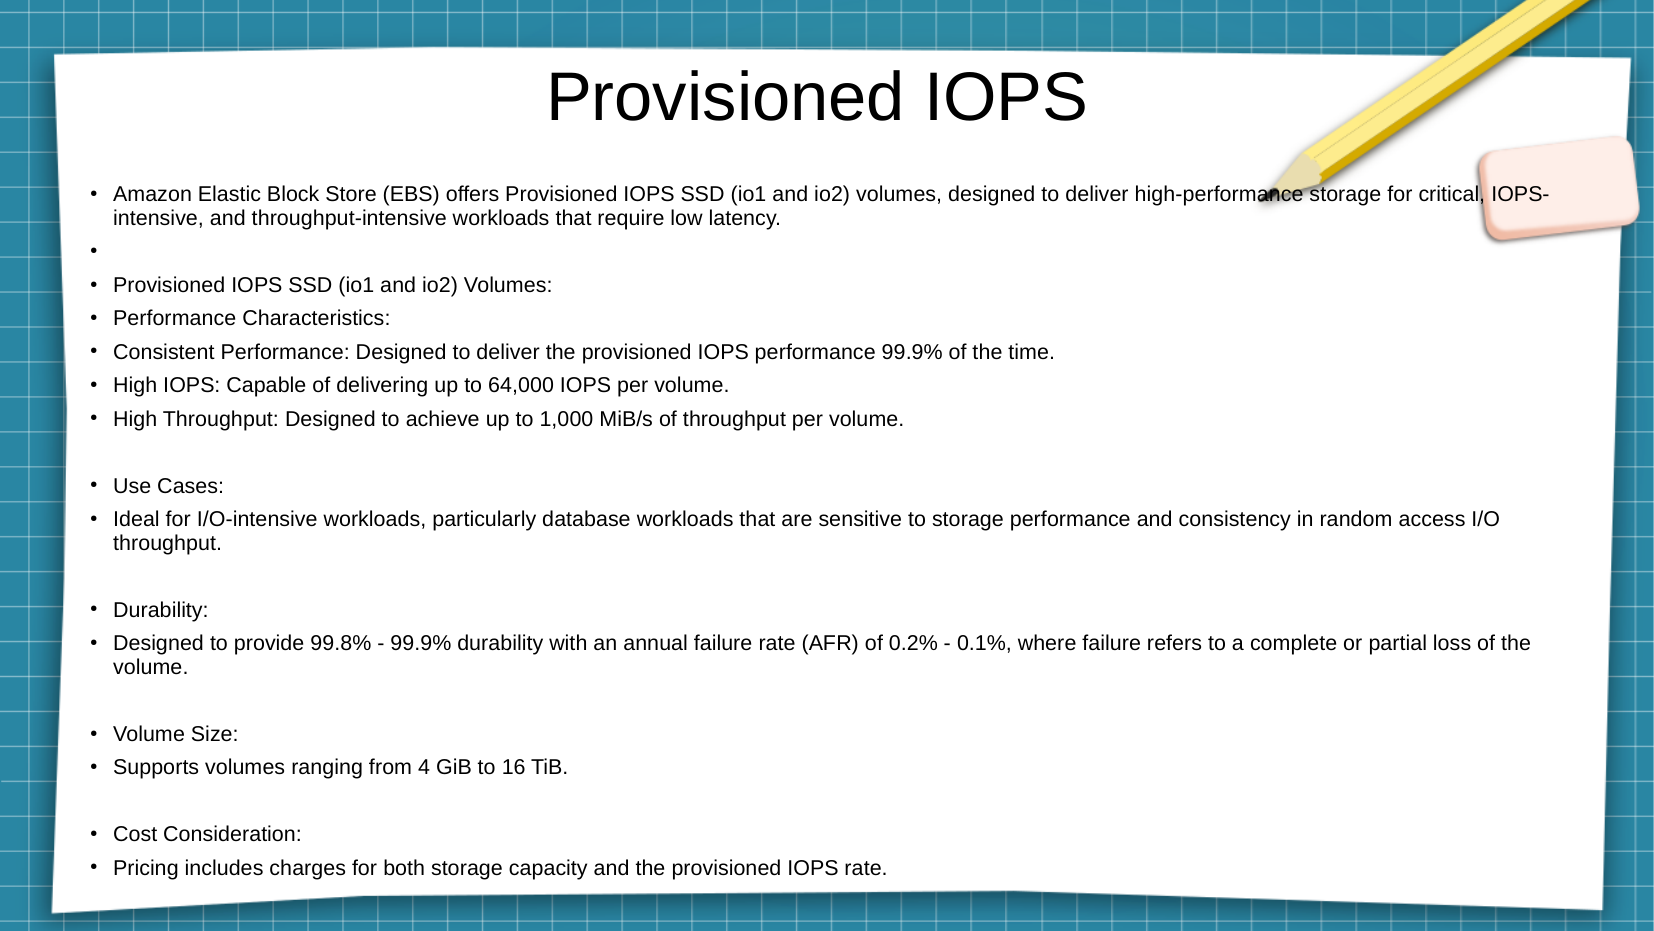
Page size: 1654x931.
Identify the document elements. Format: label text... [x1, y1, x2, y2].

title Provisioned IOPS [82, 19, 1571, 175]
picture [0, 0, 1654, 931]
list Amazon Elastic Block Store (EBS) offers Provisioned IOPS SSD (io1 and io2) volumes, designed to deliver high-performance storage for critical, IOPS-intensive, and throughput-intensive workloads that require low latency. Provisioned IOPS SSD (io1 and io2) Volumes: Performance Characteristics: Consistent Performance: Designed to deliver the provisioned IOPS performance 99.9% of the time. High IOPS: Capable of delivering up to 64,000 IOPS per volume. High Throughput: Designed to achieve up to 1,000 MiB/s of throughput per volume. Use Cases: Ideal for I/O-intensive workloads, particularly database workloads that are sensitive to storage performance and consistency in random access I/O throughput. Durability: Designed to provide 99.8% - 99.9% durability with an annual failure rate (AFR) of 0.2% - 0.1%, where failure refers to a complete or partial loss of the volume. Volume Size: Supports volumes ranging from 4 GiB to 16 TiB. Cost Consideration: Pricing includes charges for both storage capacity and the provisioned IOPS rate. [82, 182, 1571, 889]
